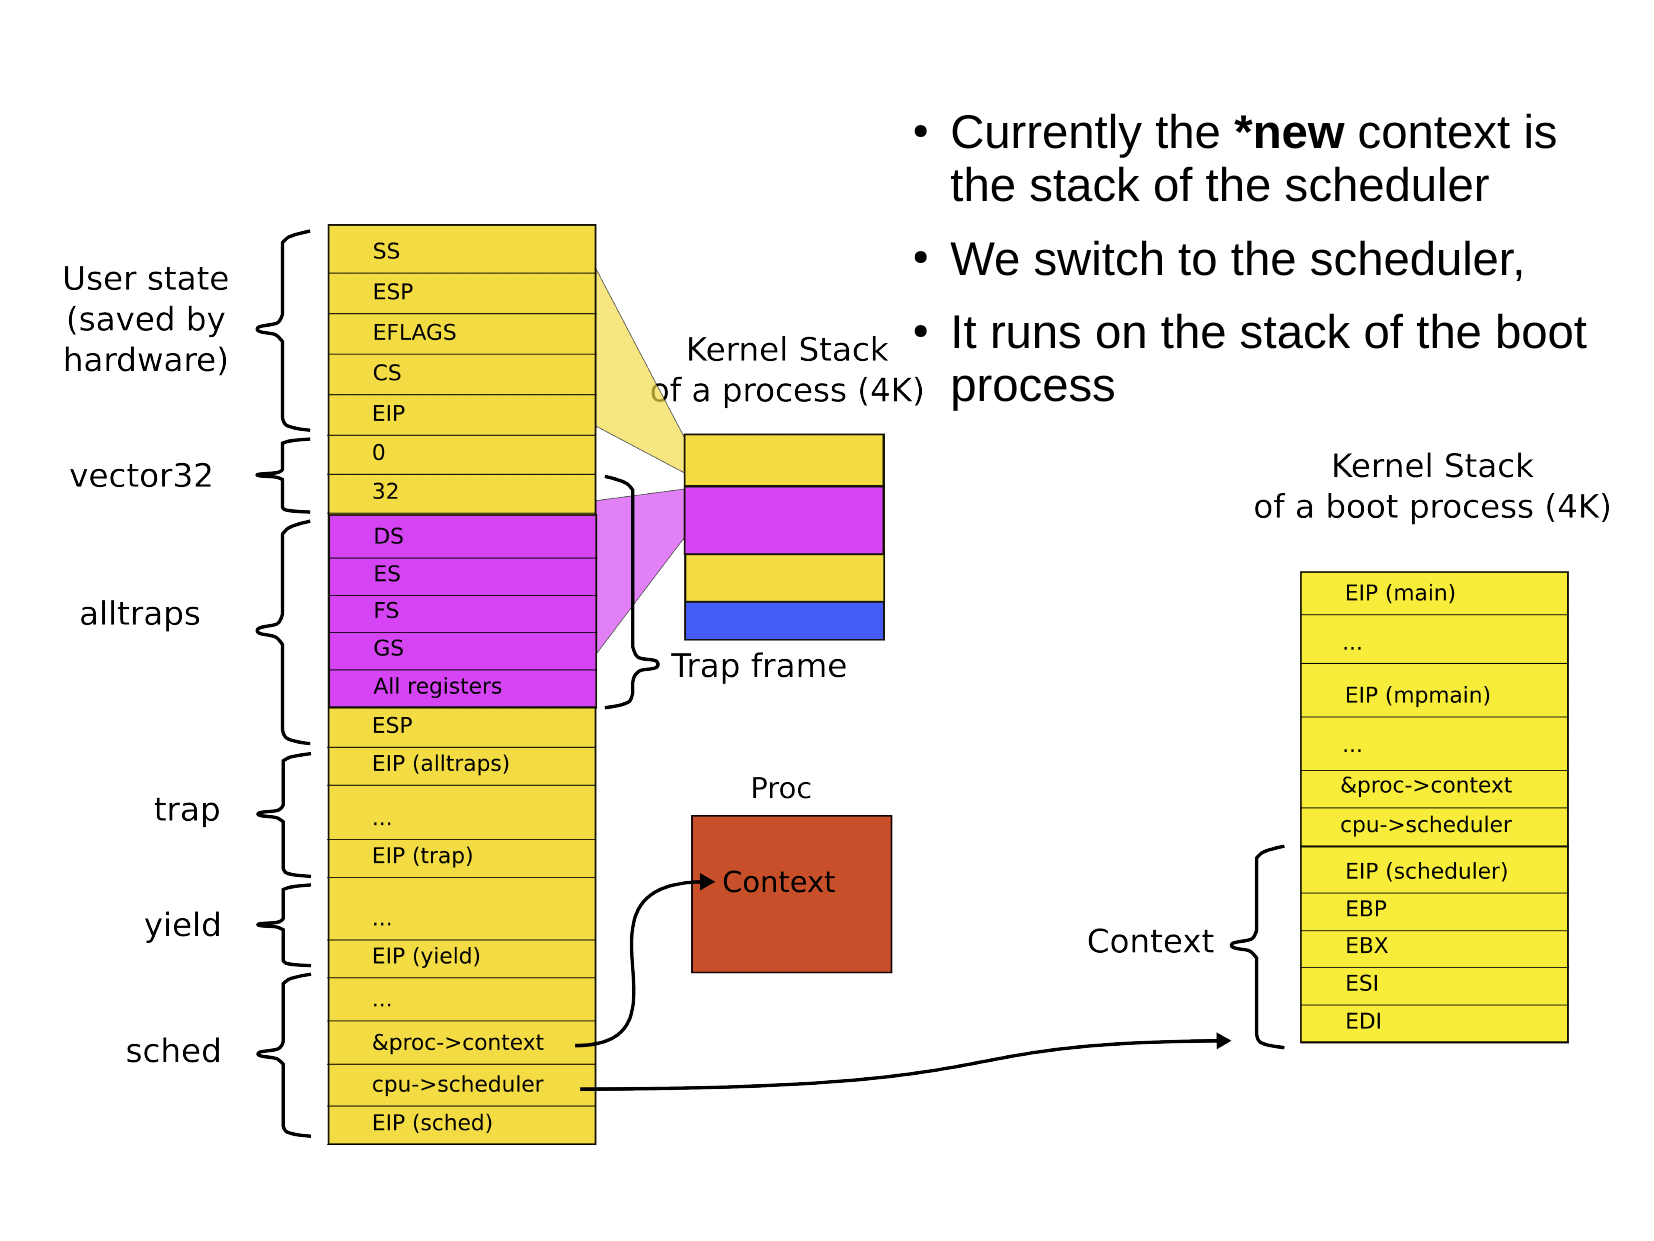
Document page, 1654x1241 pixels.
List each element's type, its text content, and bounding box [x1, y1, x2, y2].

picture [65, 224, 1609, 1145]
list Currently the *new context is the stack of the scheduler We switch to the scheduler, It runs on the stack of the boot process [900, 105, 1613, 413]
